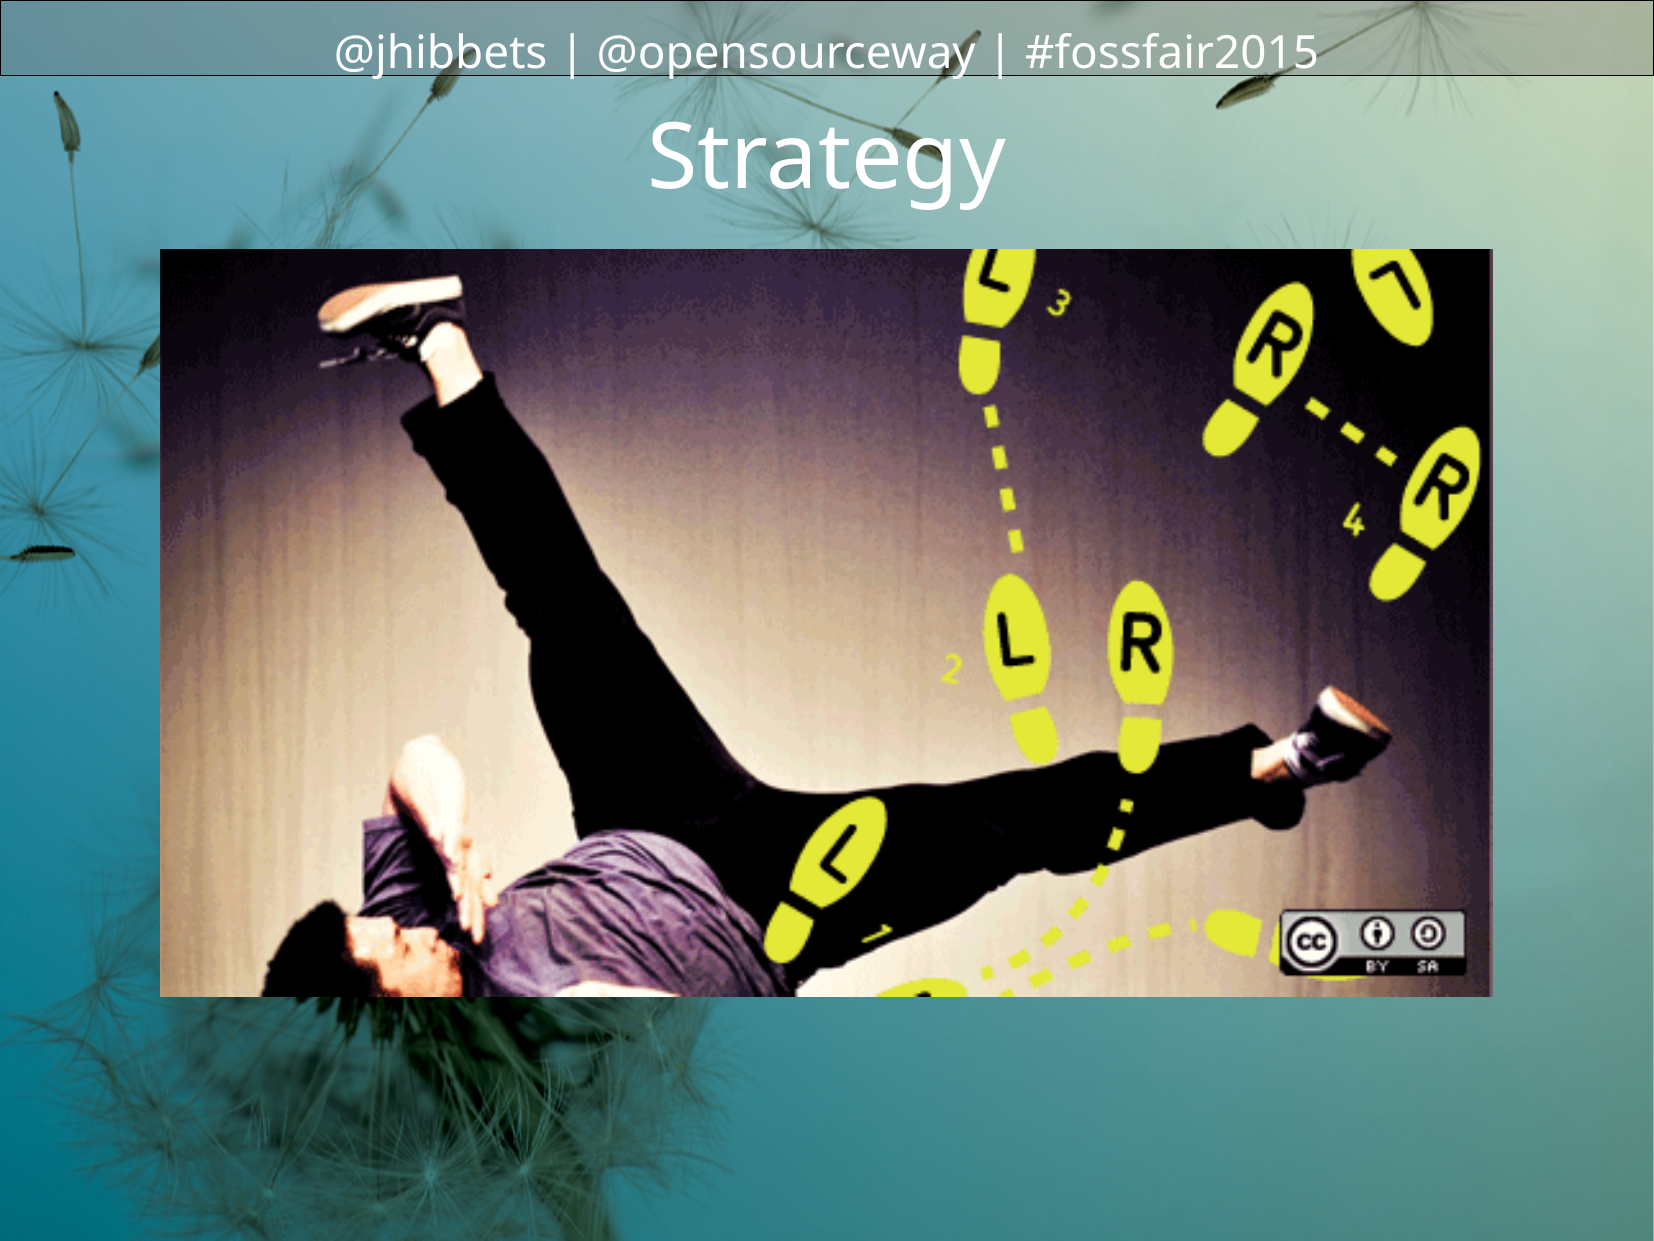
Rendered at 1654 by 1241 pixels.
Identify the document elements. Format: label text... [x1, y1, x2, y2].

picture [0, 76, 1654, 1241]
title Strategy [82, 49, 1571, 257]
